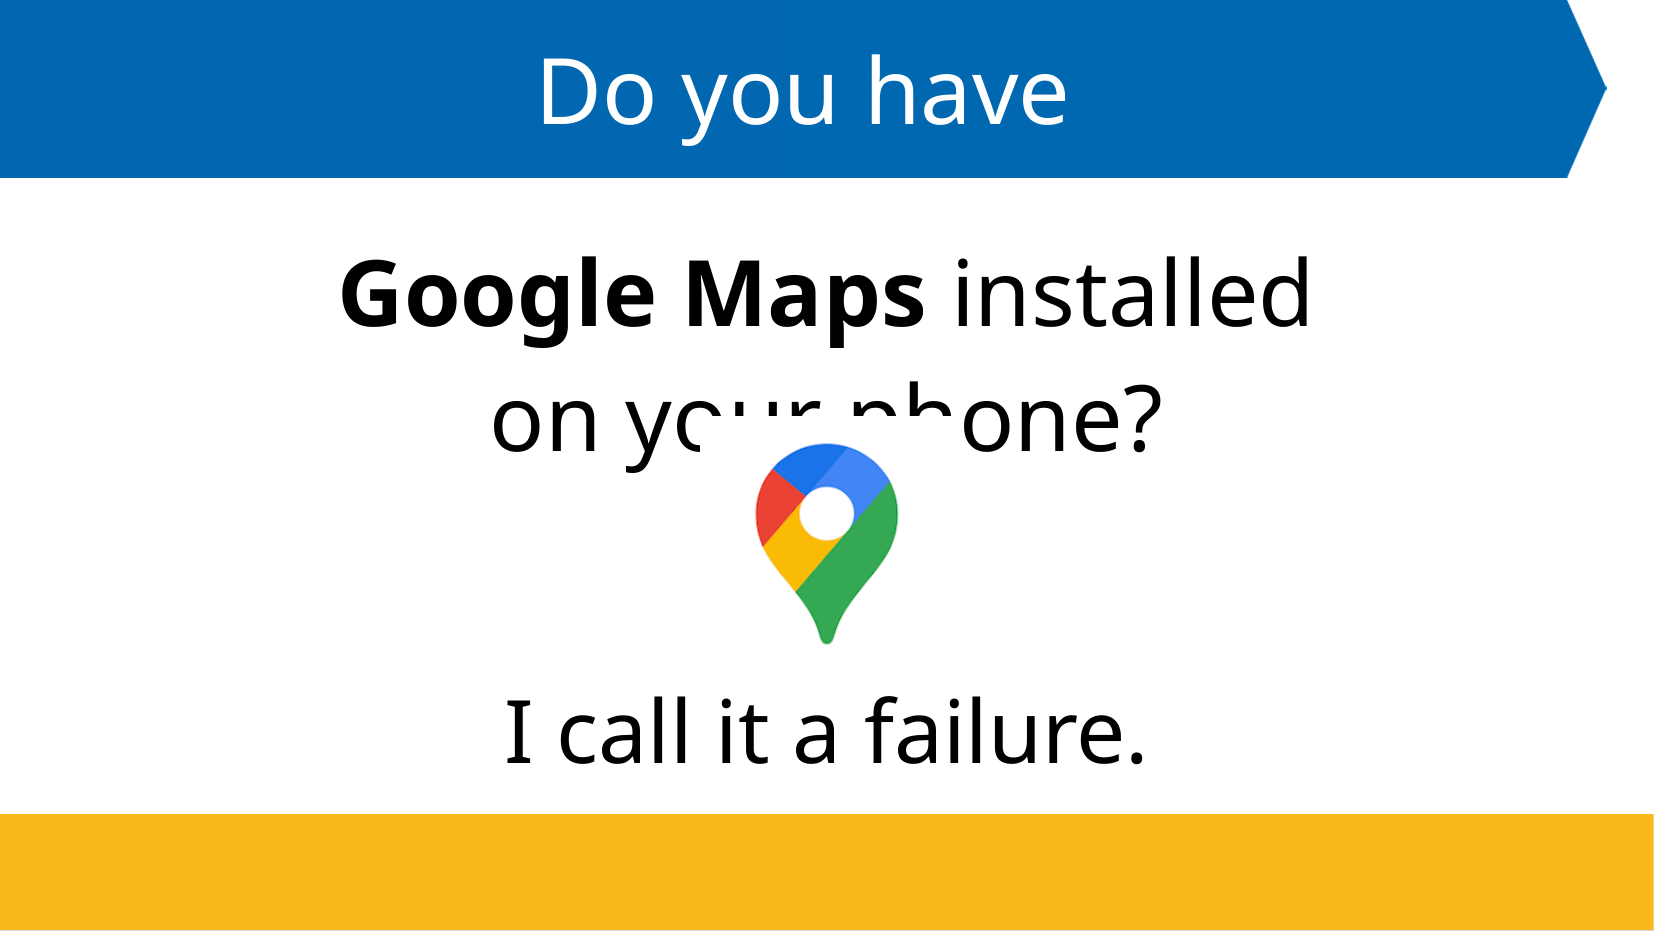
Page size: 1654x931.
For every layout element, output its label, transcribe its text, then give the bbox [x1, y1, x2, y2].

picture [0, 815, 1654, 931]
title Do you have [59, 23, 1548, 154]
text_box Google Maps installed on your phone? [0, 221, 1654, 417]
text_box I call it a failure. [0, 643, 1654, 815]
picture [700, 416, 953, 643]
picture [0, 0, 1607, 178]
